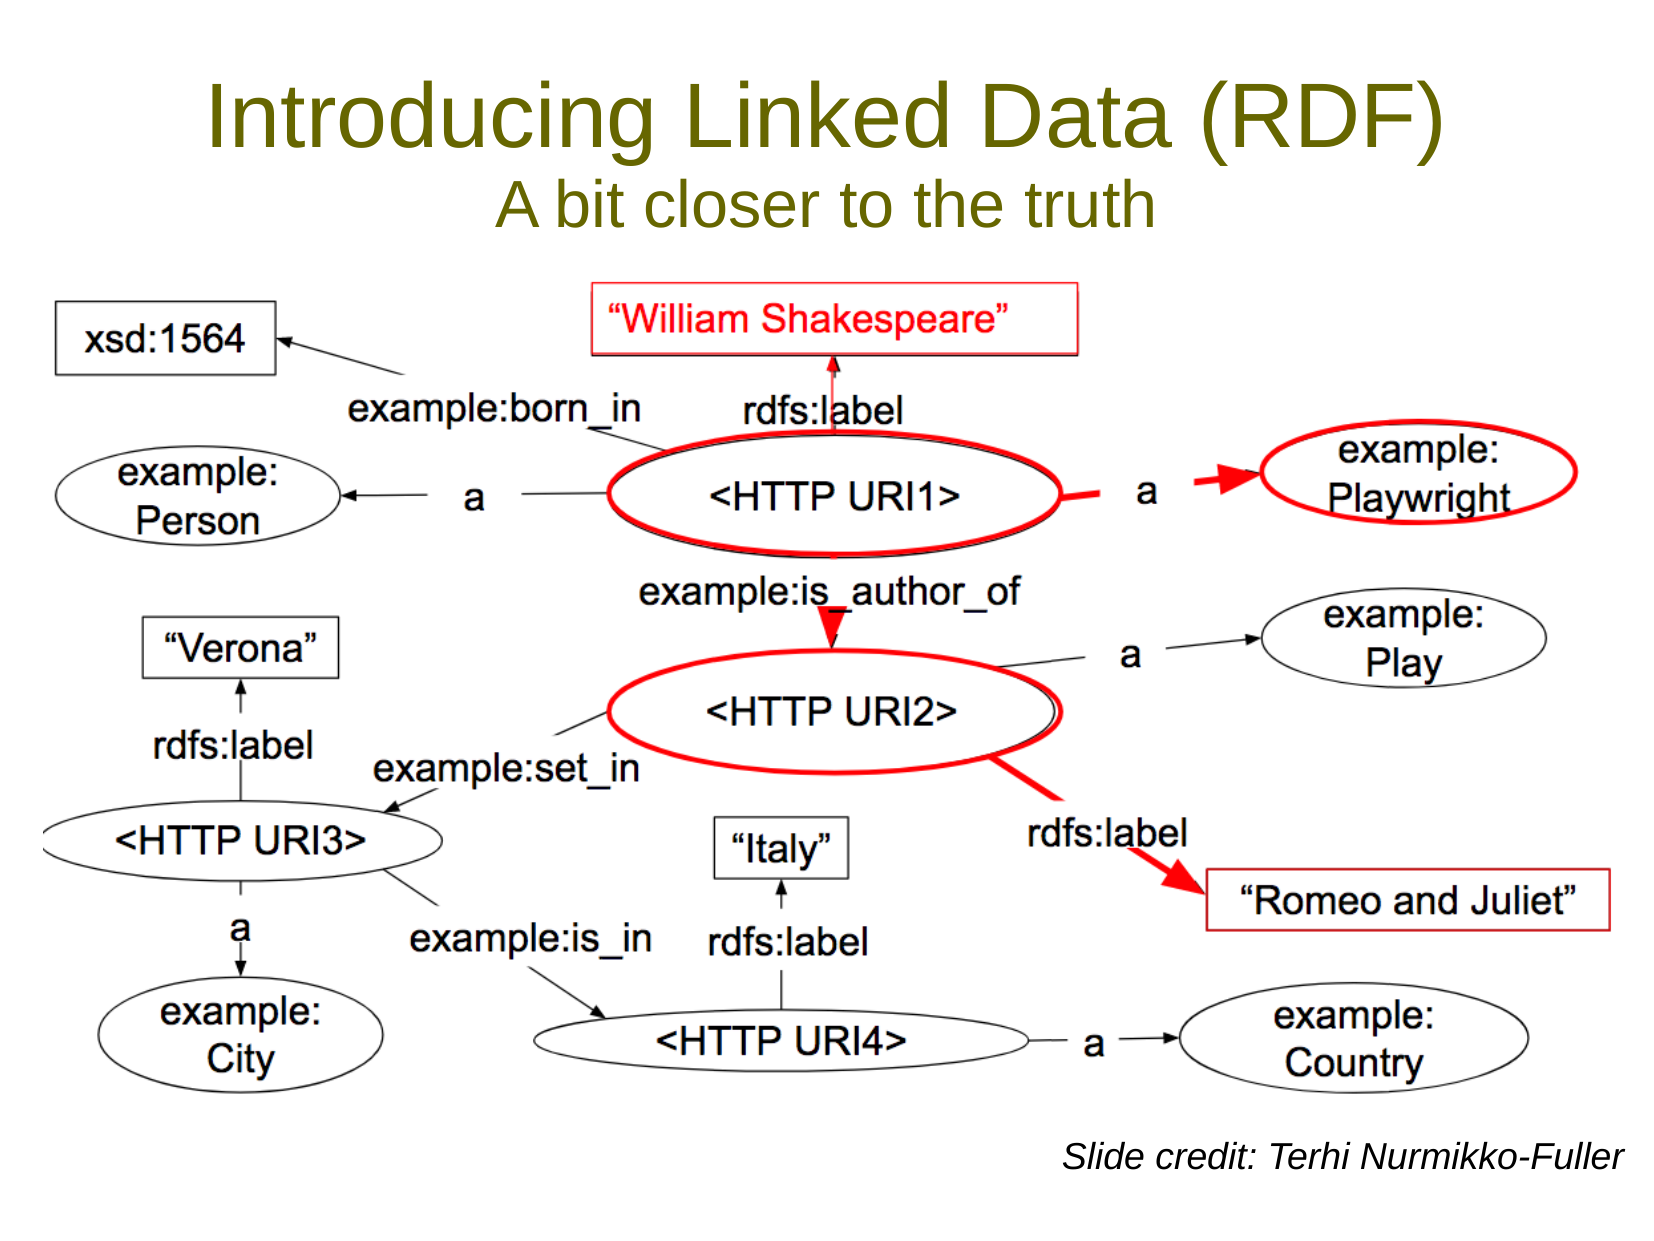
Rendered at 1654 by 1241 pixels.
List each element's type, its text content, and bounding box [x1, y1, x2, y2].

title Introducing Linked Data (RDF) A bit closer to the truth [82, 49, 1571, 241]
picture [43, 241, 1623, 1119]
list Slide credit: Terhi Nurmikko-Fuller [135, 1135, 1625, 1182]
